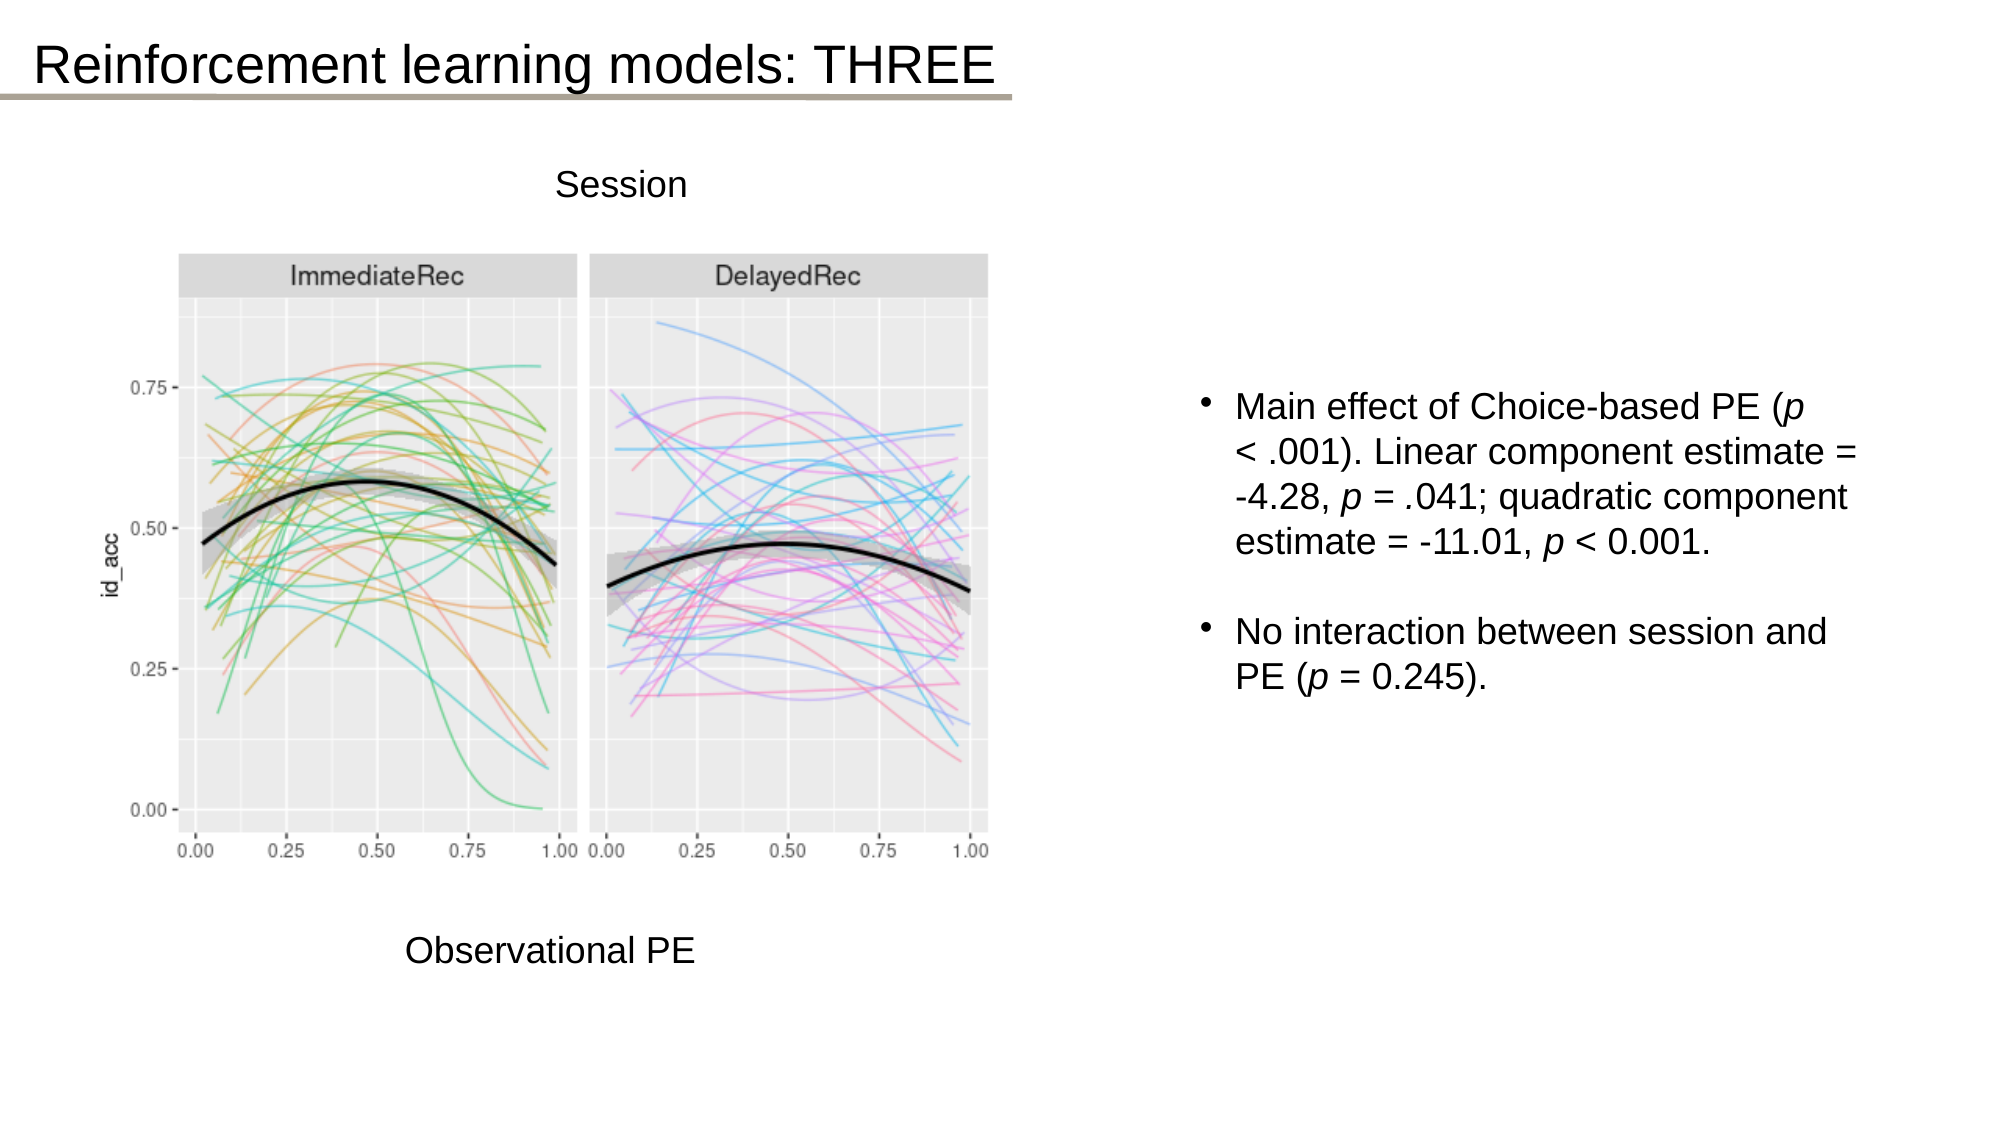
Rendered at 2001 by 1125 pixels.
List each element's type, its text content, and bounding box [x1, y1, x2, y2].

text_box Main effect of Choice-based PE (p < .001). Linear component estimate = -4.28, p = .041; quadratic component estimate = -11.01, p < 0.001. No interaction between session and PE (p = 0.245). [1184, 374, 1890, 684]
text_box Reinforcement learning models: THREE [15, 27, 1921, 97]
text_box Session [539, 153, 1455, 210]
text_box Observational PE [390, 918, 1215, 975]
picture [90, 249, 1005, 865]
